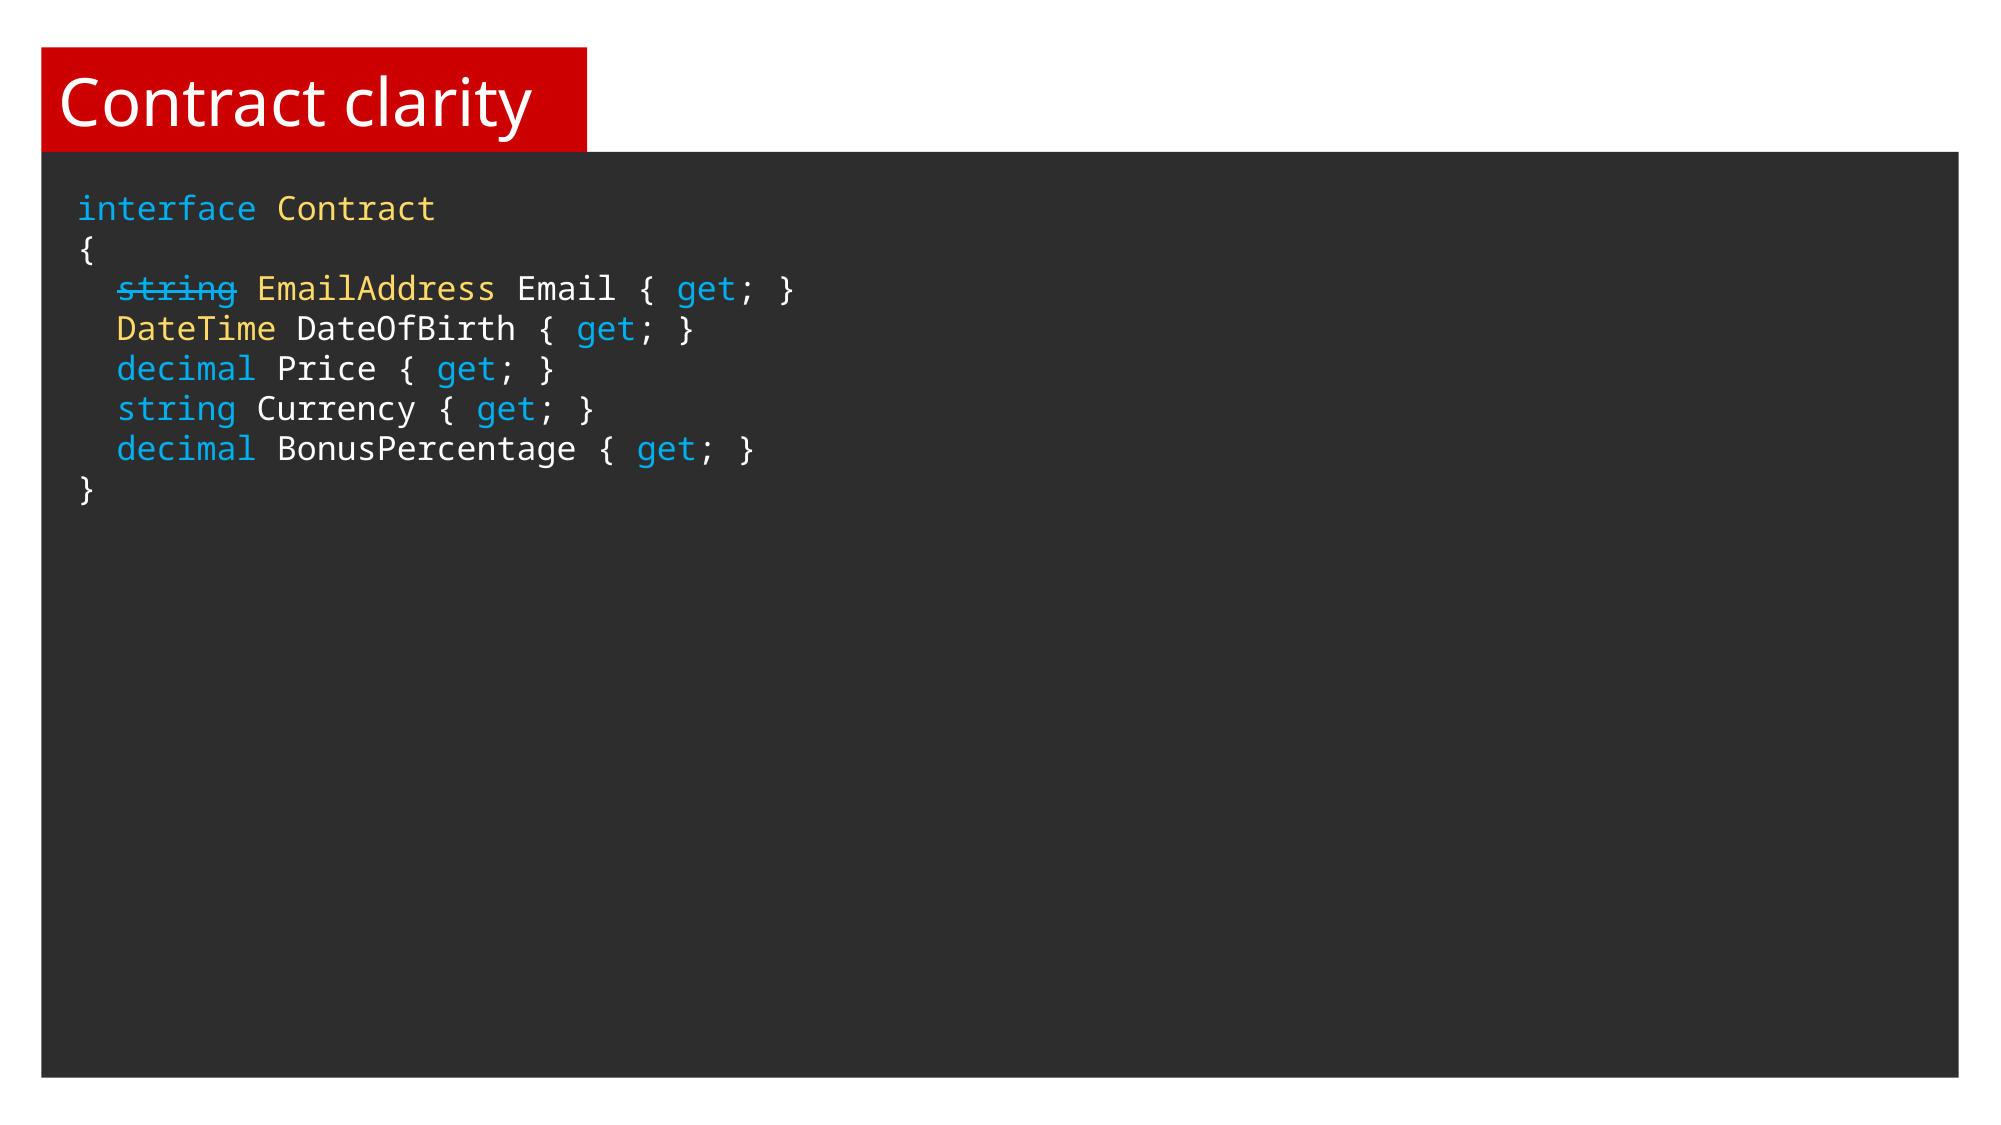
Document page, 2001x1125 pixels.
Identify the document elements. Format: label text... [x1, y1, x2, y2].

text_box interface Contract { string EmailAddress Email { get; } DateTime DateOfBirth { get; } decimal Price { get; } string Currency { get; } decimal BonusPercentage { get; } } [41, 152, 1582, 598]
text_box Contract clarity [41, 47, 588, 153]
text_box [41, 152, 1959, 1078]
